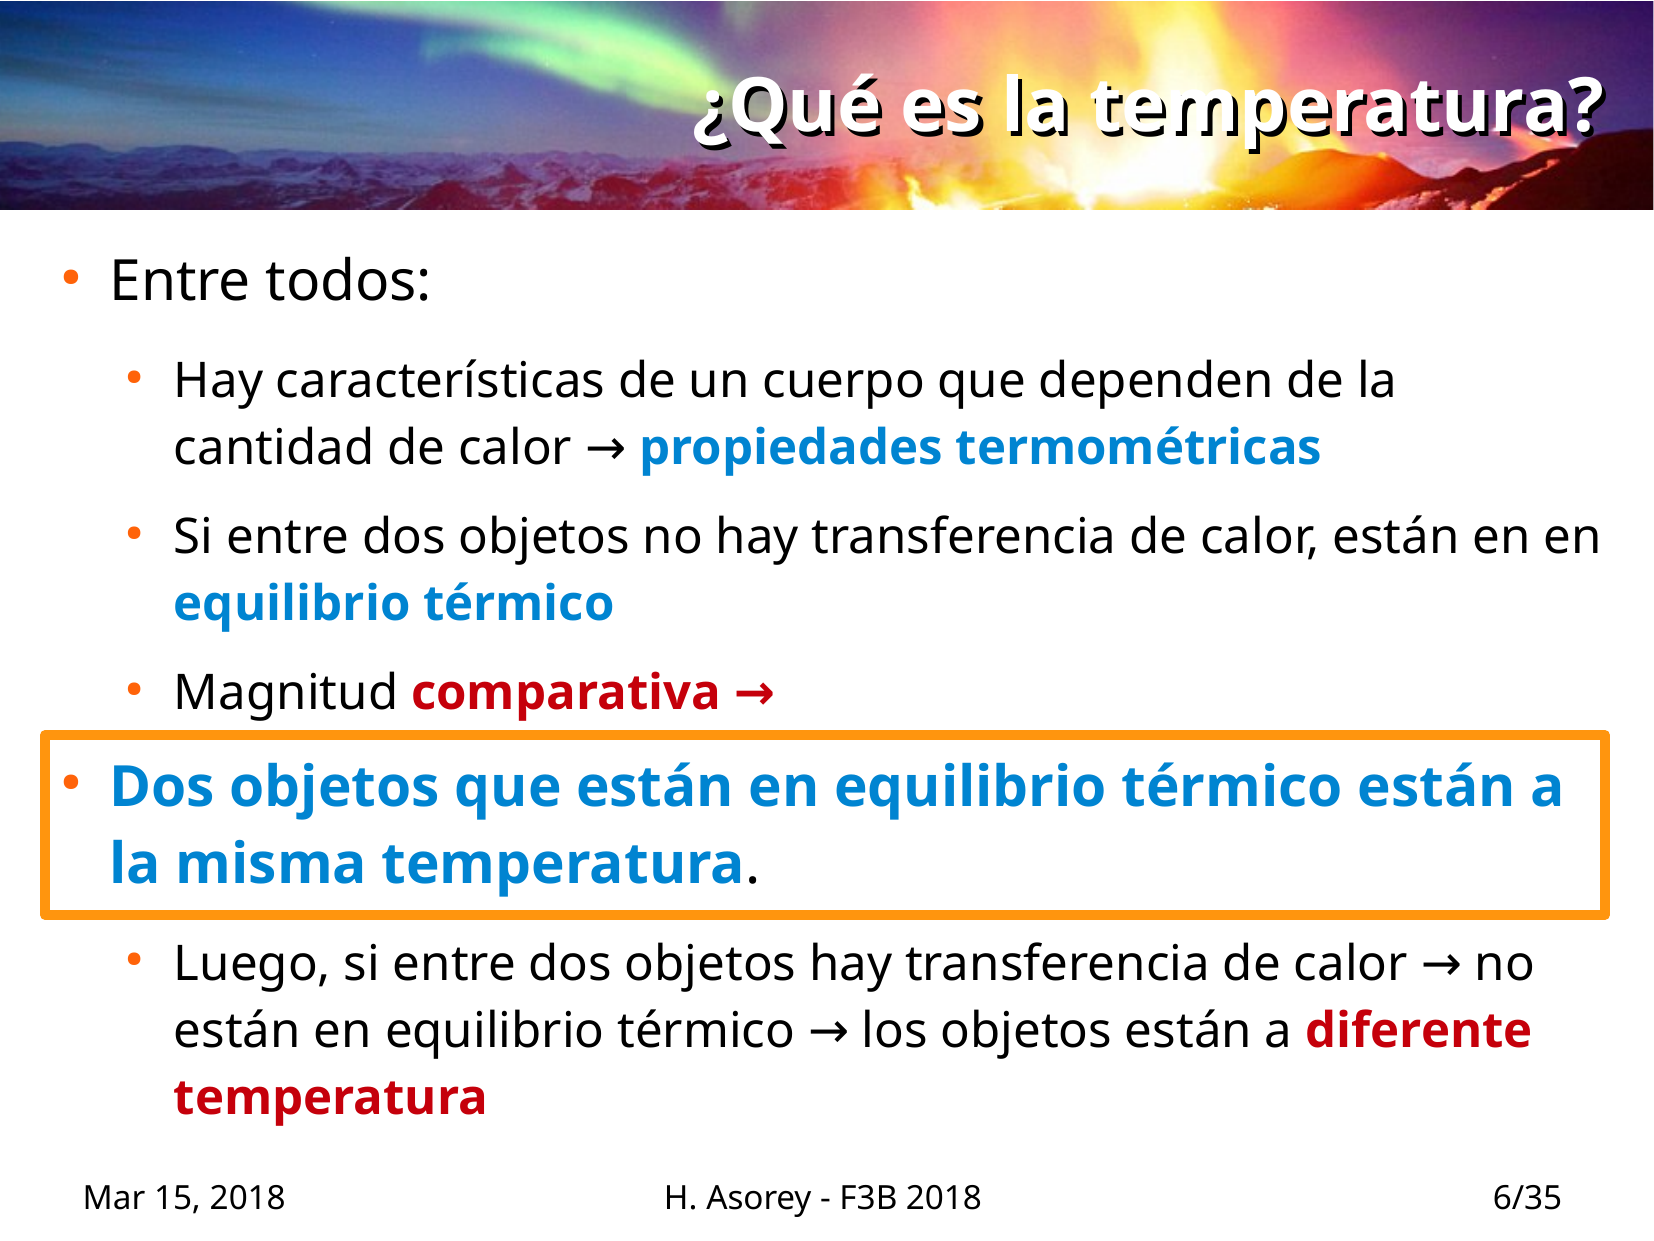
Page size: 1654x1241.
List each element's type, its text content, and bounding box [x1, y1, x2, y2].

list Entre todos: Hay características de un cuerpo que dependen de la cantidad de calor → propiedades termométricas Si entre dos objetos no hay transferencia de calor, están en en equilibrio térmico Magnitud comparativa → Dos objetos que están en equilibrio térmico están a la misma temperatura. Luego, si entre dos objetos hay transferencia de calor → no están en equilibrio térmico → los objetos están a diferente temperatura [50, 740, 1600, 910]
title ¿Qué es la temperatura? [45, 15, 1606, 191]
list Entre todos: Hay características de un cuerpo que dependen de la cantidad de calor → propiedades termométricas Si entre dos objetos no hay transferencia de calor, están en en equilibrio térmico Magnitud comparativa → Dos objetos que están en equilibrio térmico están a la misma temperatura. Luego, si entre dos objetos hay transferencia de calor → no están en equilibrio térmico → los objetos están a diferente temperatura [45, 240, 1606, 730]
picture [0, 1, 1654, 210]
list Entre todos: Hay características de un cuerpo que dependen de la cantidad de calor → propiedades termométricas Si entre dos objetos no hay transferencia de calor, están en en equilibrio térmico Magnitud comparativa → Dos objetos que están en equilibrio térmico están a la misma temperatura. Luego, si entre dos objetos hay transferencia de calor → no están en equilibrio térmico → los objetos están a diferente temperatura [45, 920, 1606, 1141]
